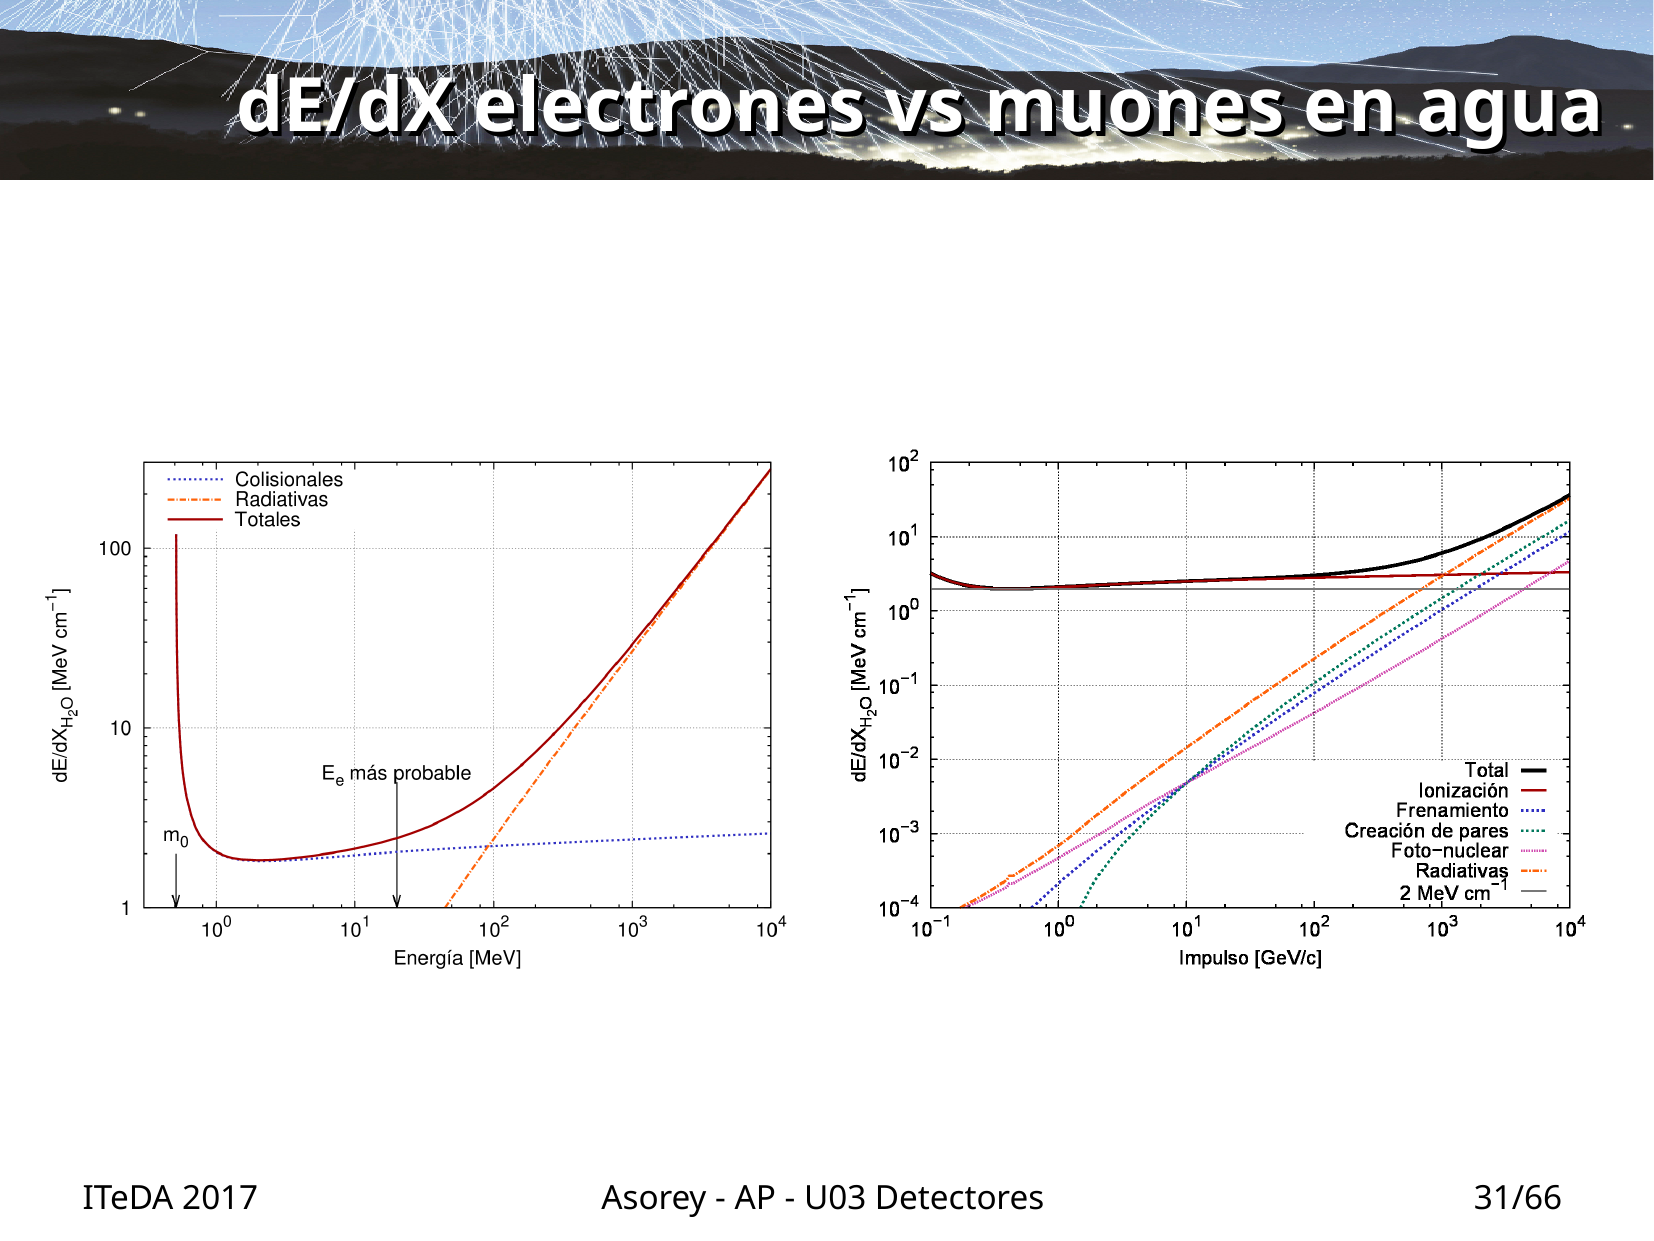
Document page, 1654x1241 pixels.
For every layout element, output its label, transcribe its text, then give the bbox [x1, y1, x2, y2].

picture [0, 0, 1654, 180]
picture [844, 438, 1606, 972]
picture [45, 438, 807, 972]
title dE/dX electrones vs muones en agua [45, 15, 1606, 191]
